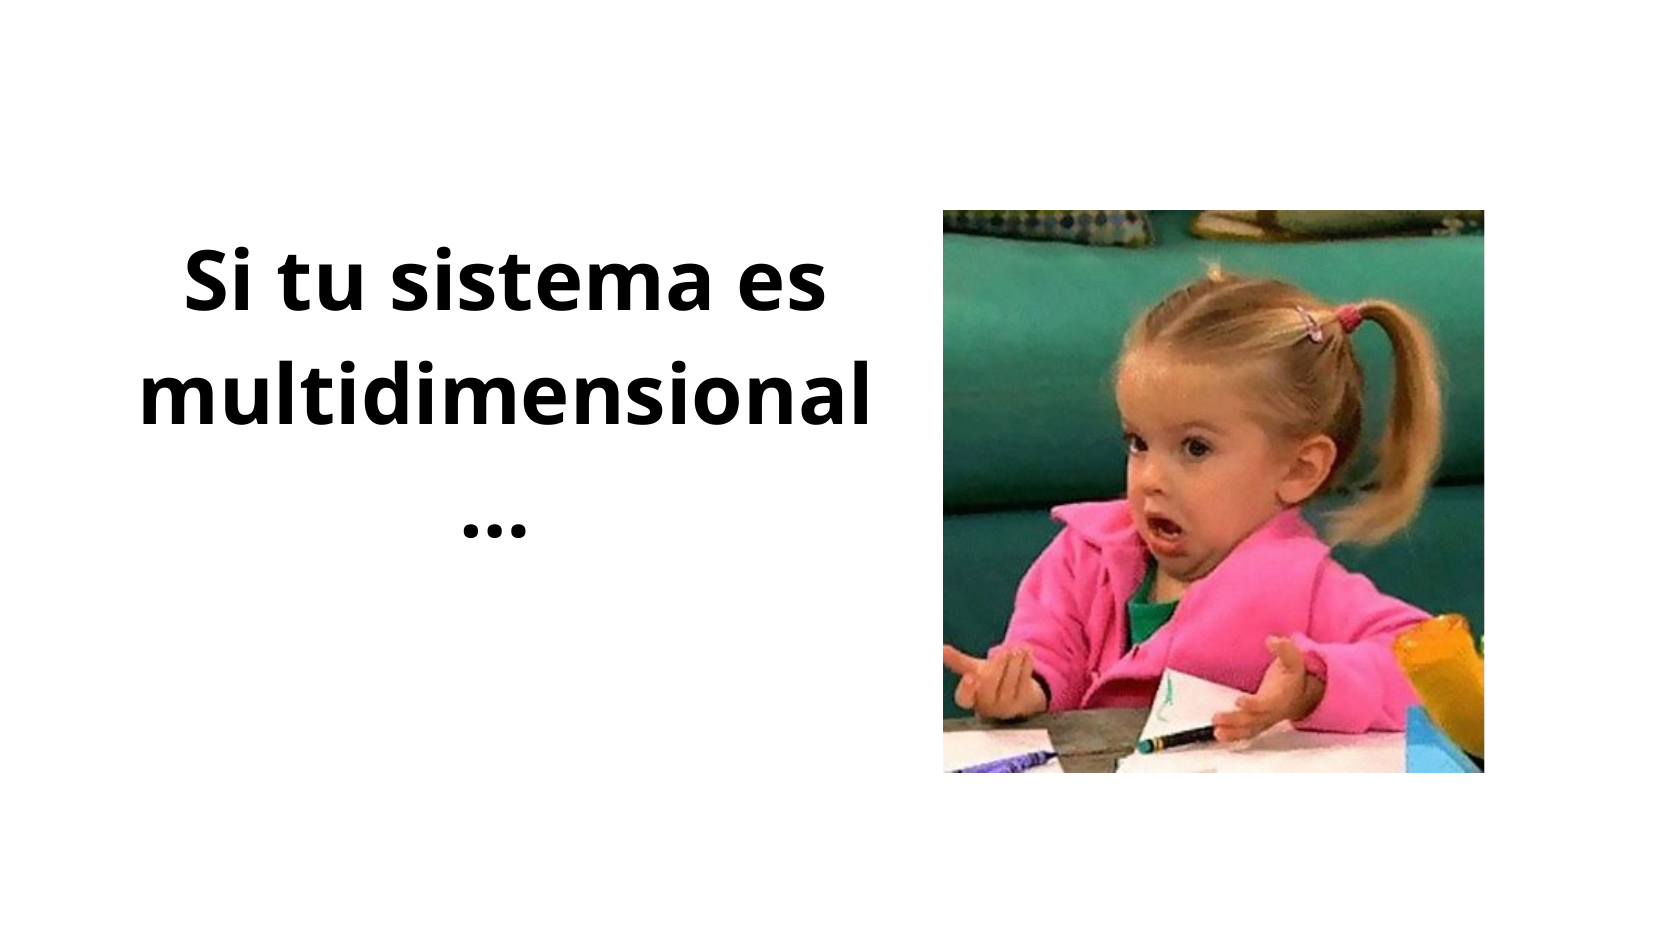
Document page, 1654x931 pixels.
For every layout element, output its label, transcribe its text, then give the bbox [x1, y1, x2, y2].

picture [943, 210, 1485, 773]
text_box Si tu sistema es multidimensional… [92, 214, 920, 724]
